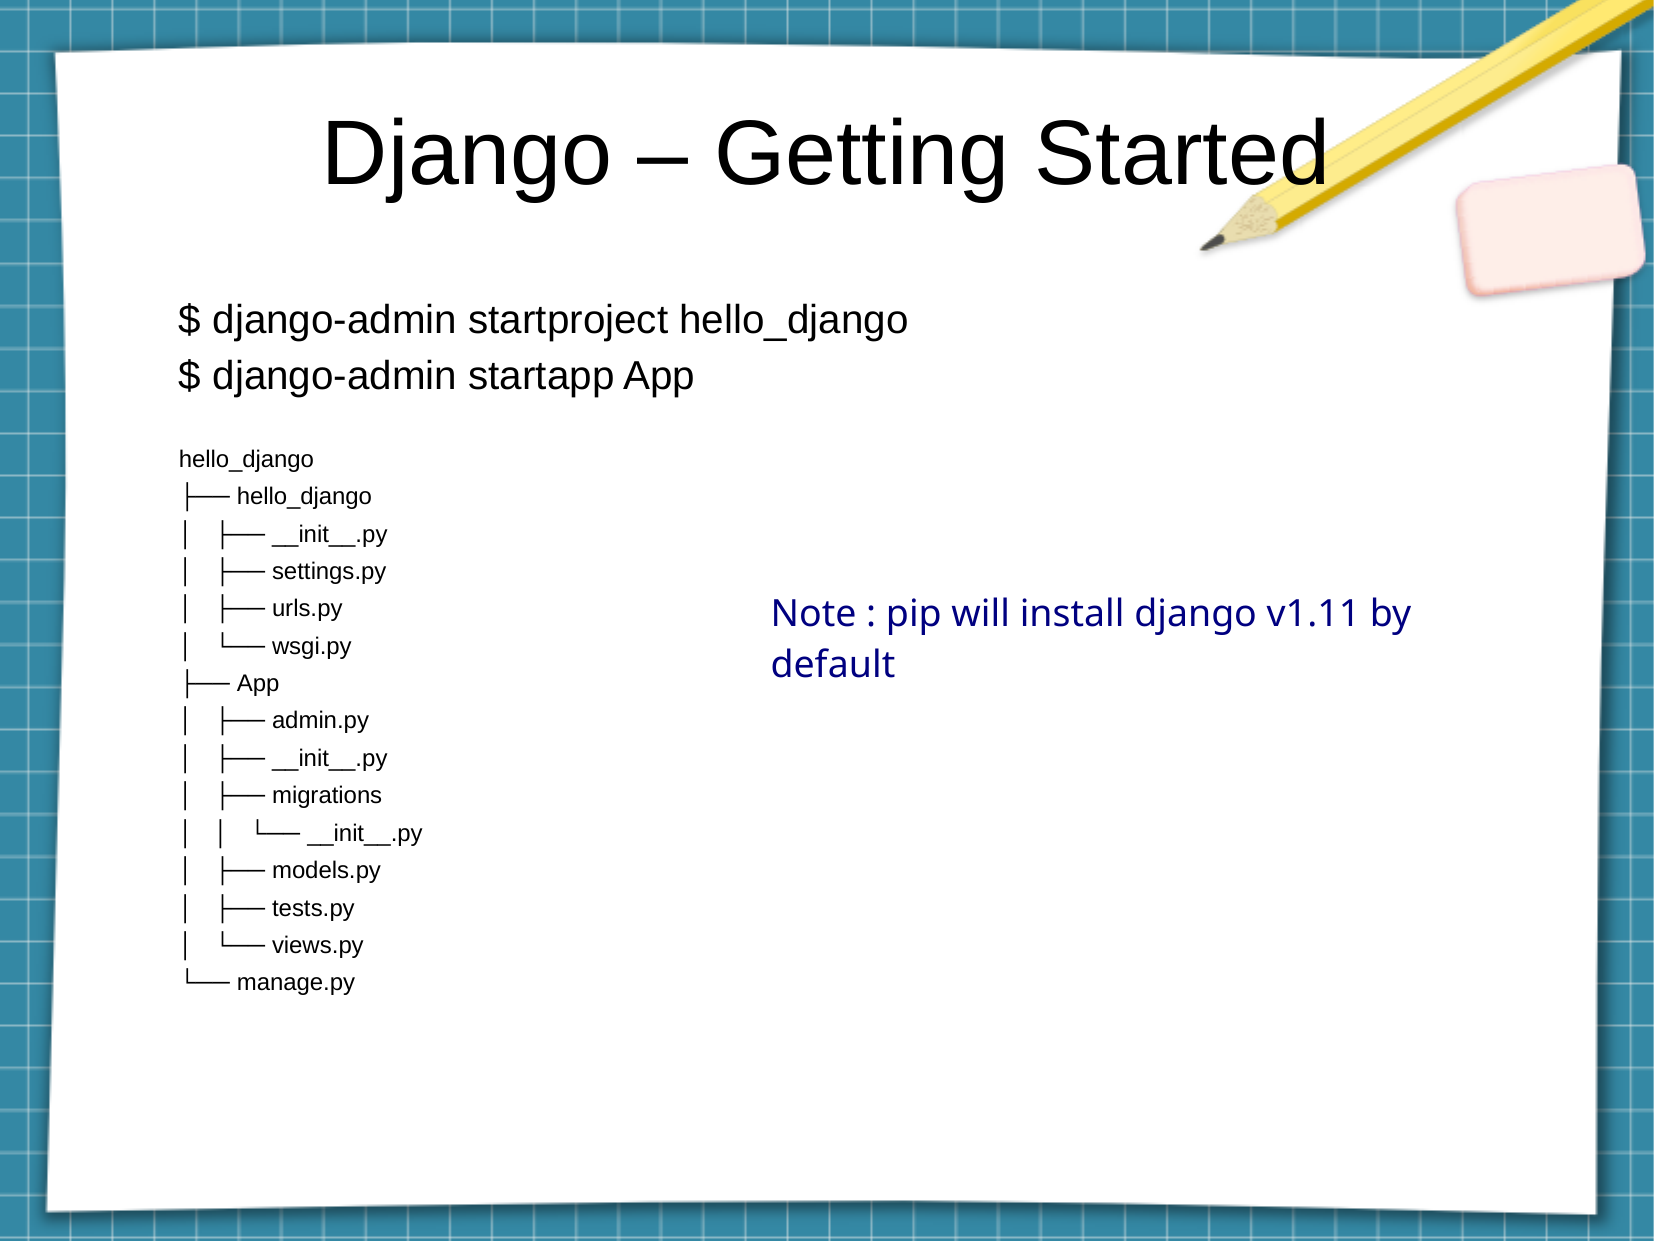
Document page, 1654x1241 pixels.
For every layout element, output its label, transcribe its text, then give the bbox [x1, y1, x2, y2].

list $ django-admin startproject hello_django $ django-admin startapp App hello_django ├── hello_django │ ├── __init__.py │ ├── settings.py │ ├── urls.py │ └── wsgi.py ├── App │ ├── admin.py │ ├── __init__.py │ ├── migrations │ │ └── __init__.py │ ├── models.py │ ├── tests.py │ └── views.py └── manage.py [153, 296, 1524, 1016]
text_box Note : pip will install django v1.11 by default [755, 578, 1465, 681]
picture [0, 0, 1654, 1241]
title Django – Getting Started [82, 49, 1571, 257]
